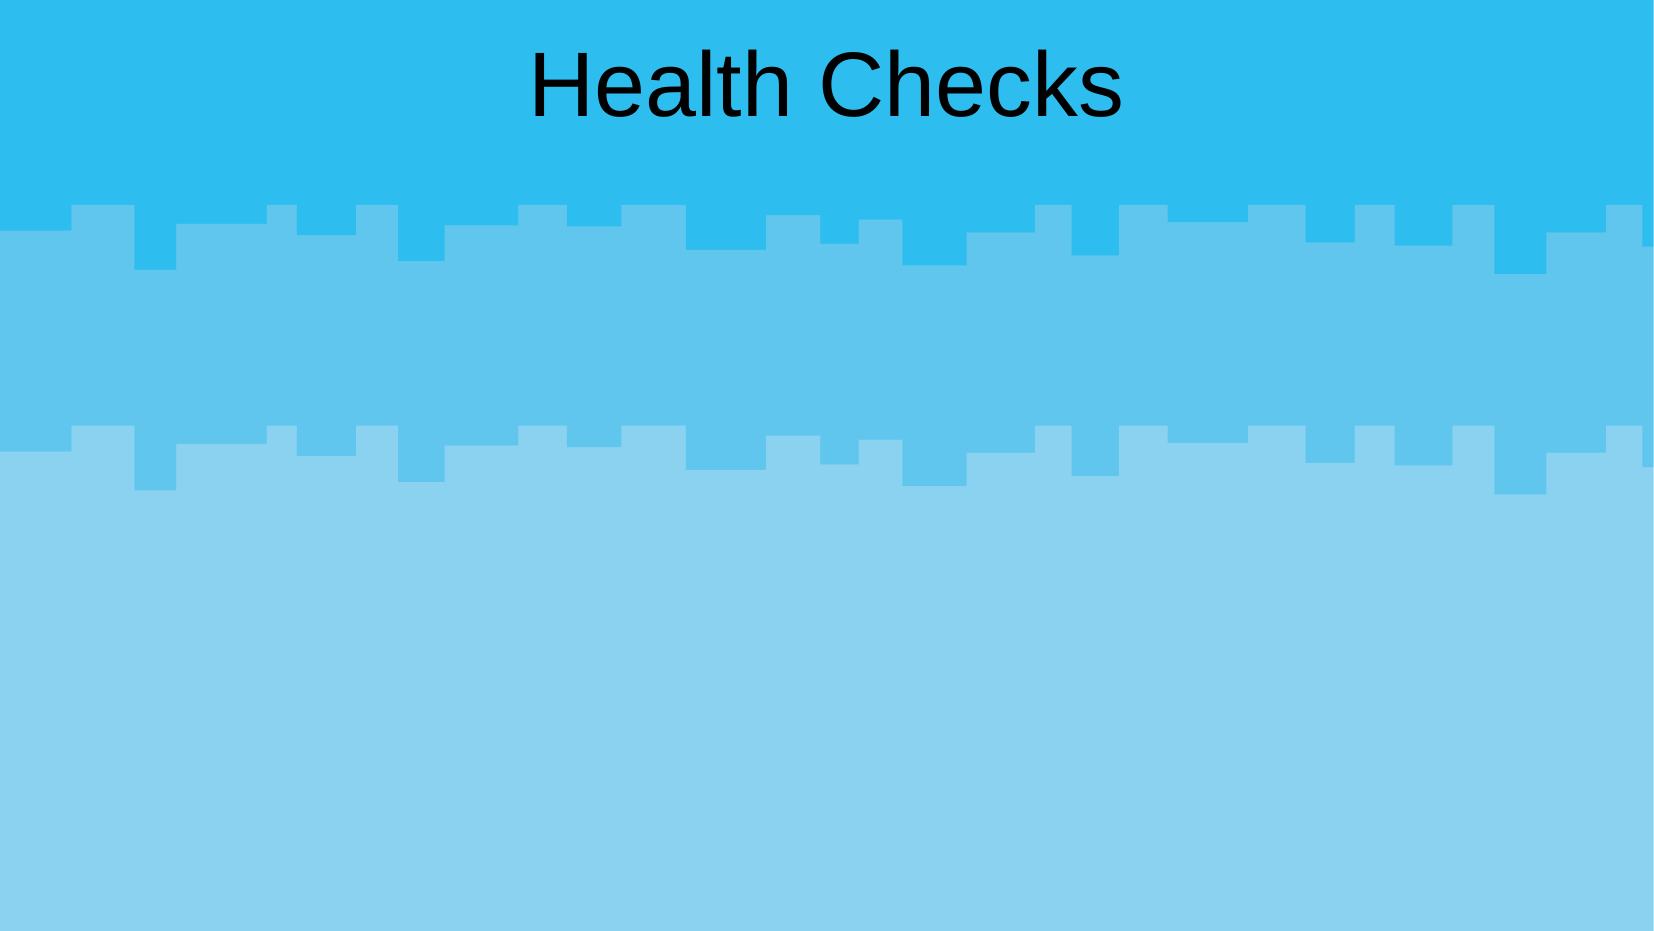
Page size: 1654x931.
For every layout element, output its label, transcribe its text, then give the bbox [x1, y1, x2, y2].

title Health Checks [82, 7, 1571, 163]
picture [0, 0, 1654, 931]
